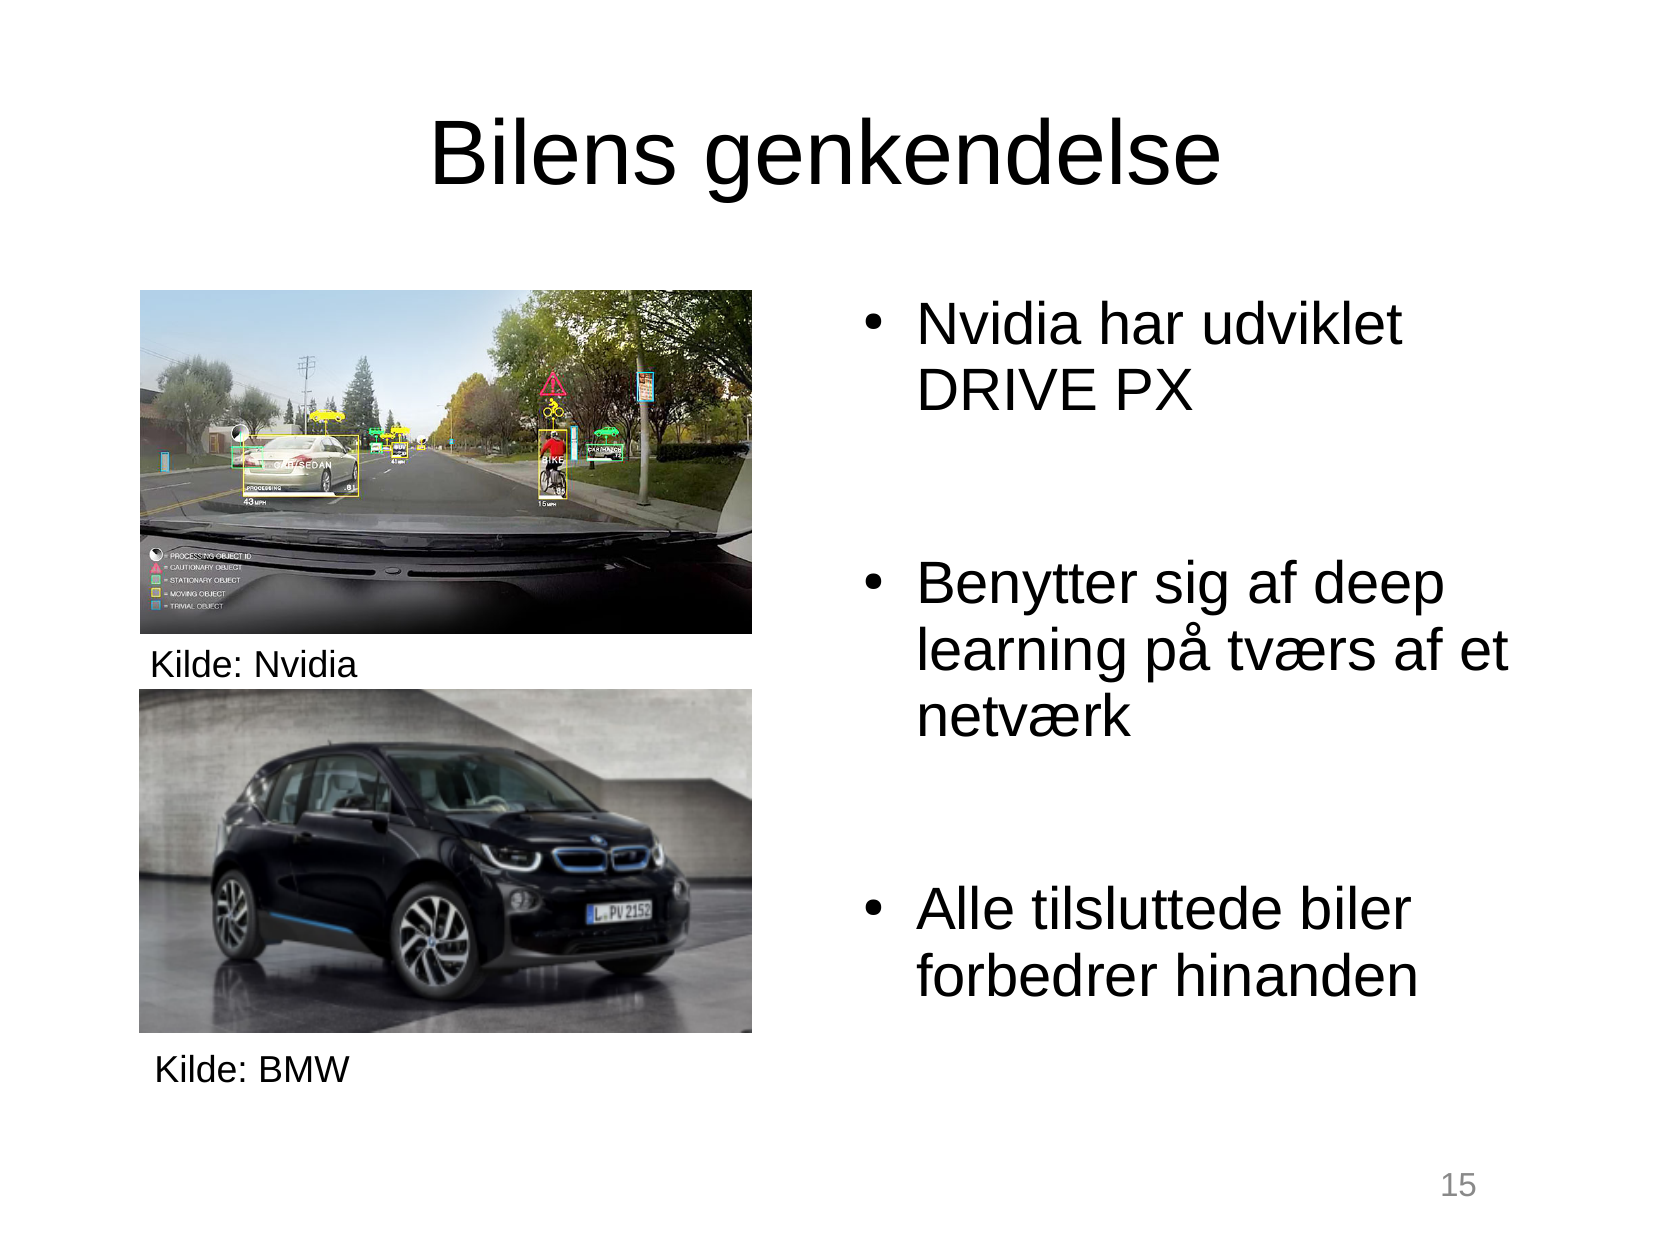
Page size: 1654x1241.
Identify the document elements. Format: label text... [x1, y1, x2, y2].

picture [139, 689, 752, 1034]
list Nvidia har udviklet DRIVE PX Benytter sig af deep learning på tværs af et netværk Alle tilsluttede biler forbedrer hinanden [845, 290, 1572, 1010]
text_box Kilde: BMW [139, 1041, 410, 1141]
title Bilens genkendelse [82, 49, 1571, 257]
picture [140, 290, 752, 634]
text_box Kilde: Nvidia [135, 636, 406, 736]
